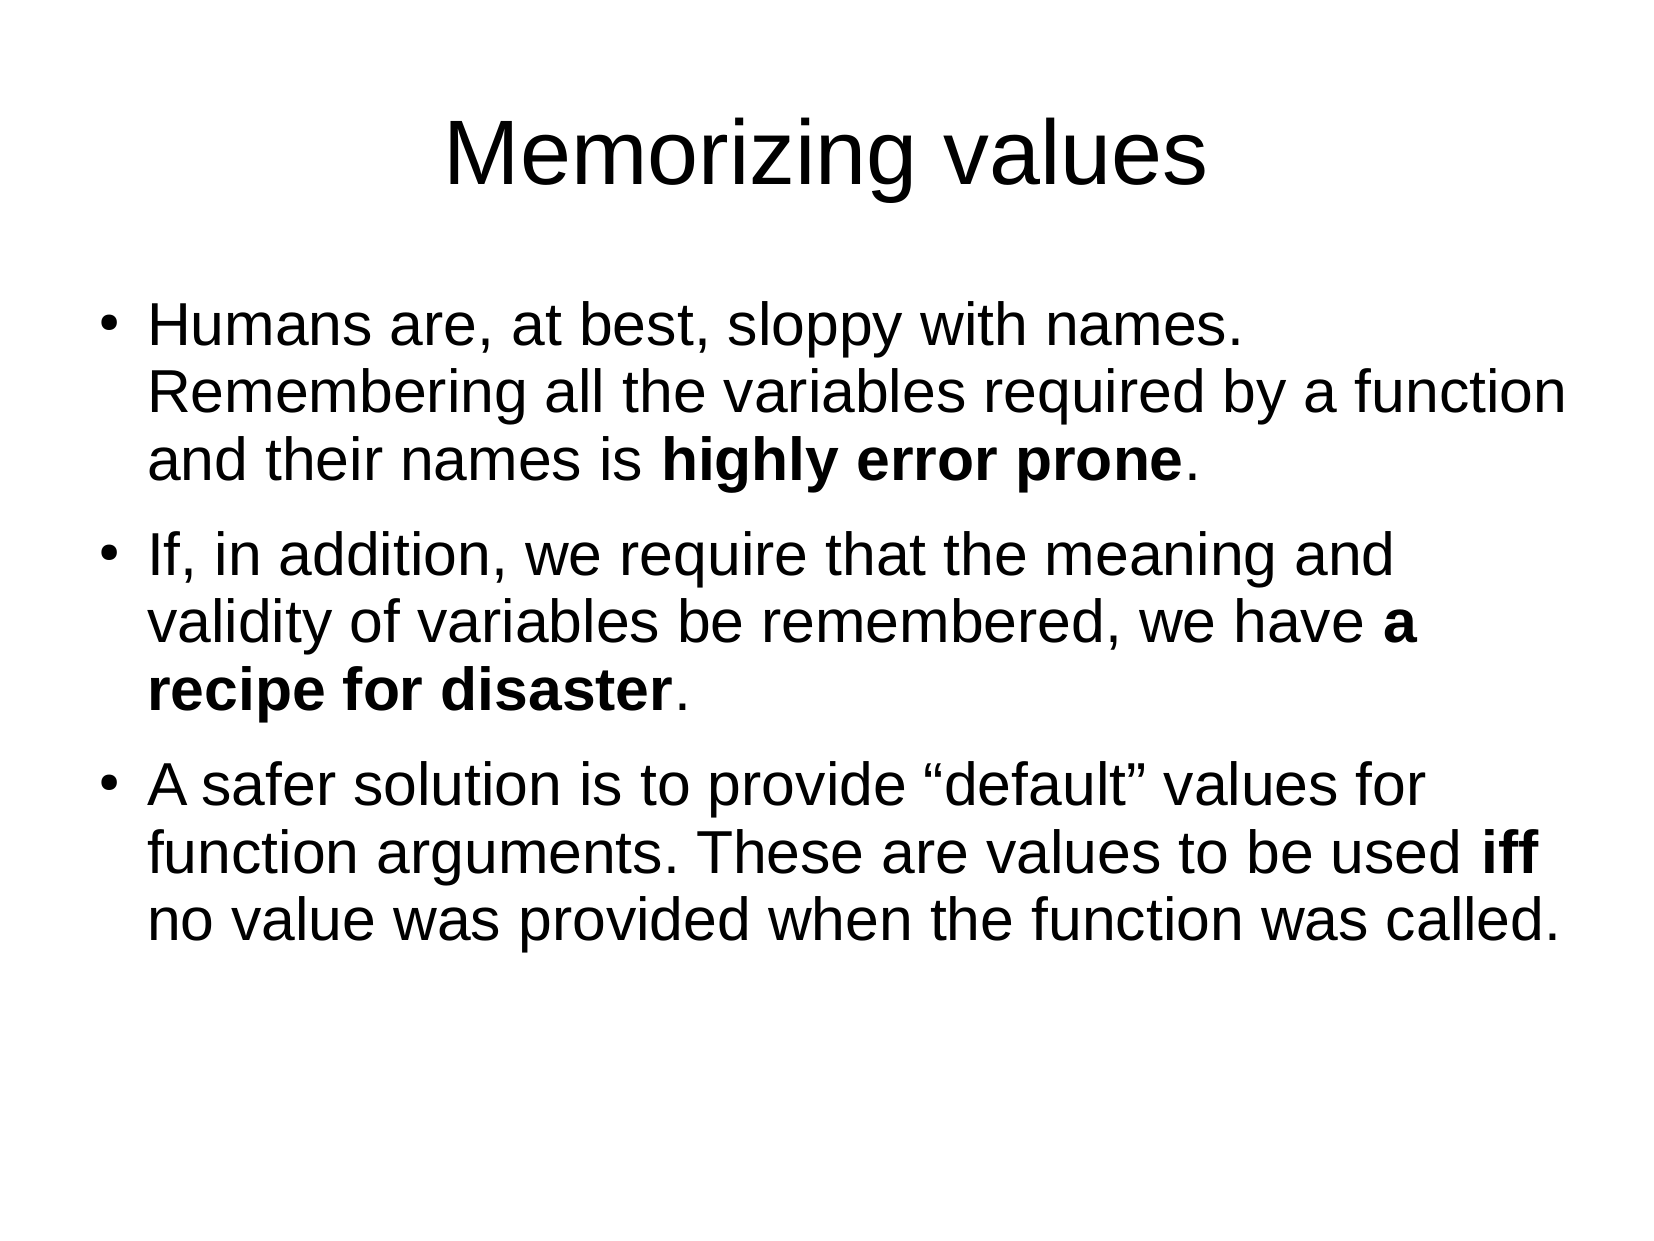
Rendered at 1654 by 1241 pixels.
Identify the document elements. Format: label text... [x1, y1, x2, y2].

list Humans are, at best, sloppy with names. Remembering all the variables required by a function and their names is highly error prone. If, in addition, we require that the meaning and validity of variables be remembered, we have a recipe for disaster. A safer solution is to provide “default” values for function arguments. These are values to be used iff no value was provided when the function was called. [82, 290, 1571, 1010]
title Memorizing values [82, 49, 1571, 257]
